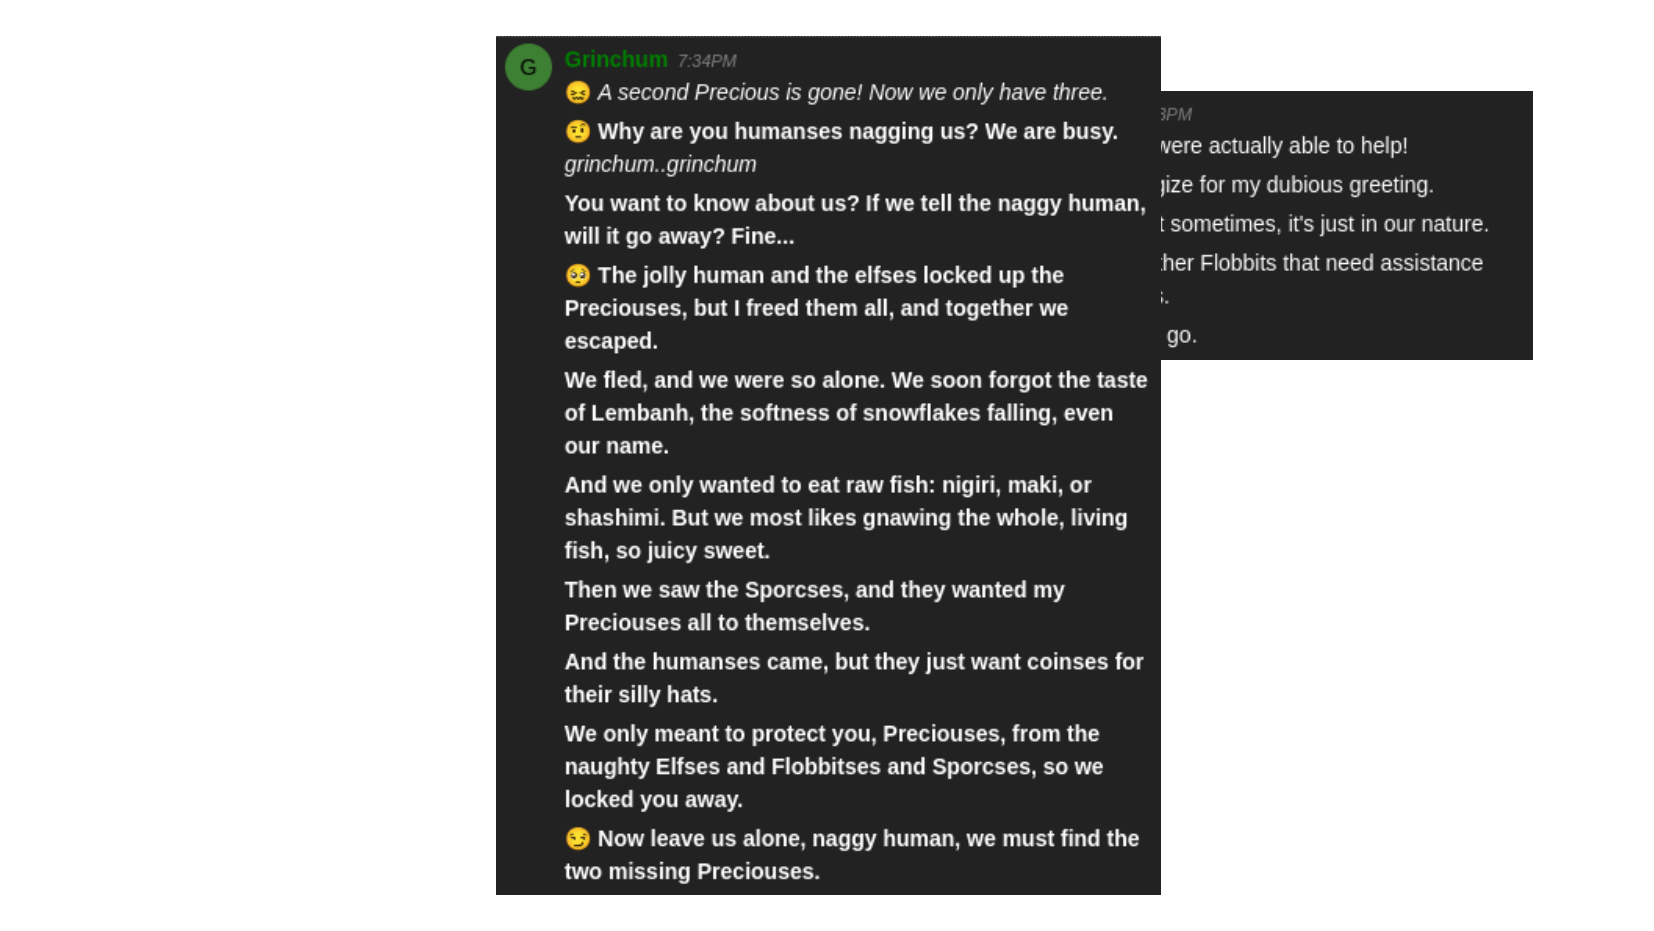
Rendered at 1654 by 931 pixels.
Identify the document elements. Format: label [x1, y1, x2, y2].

picture [496, 36, 1533, 895]
